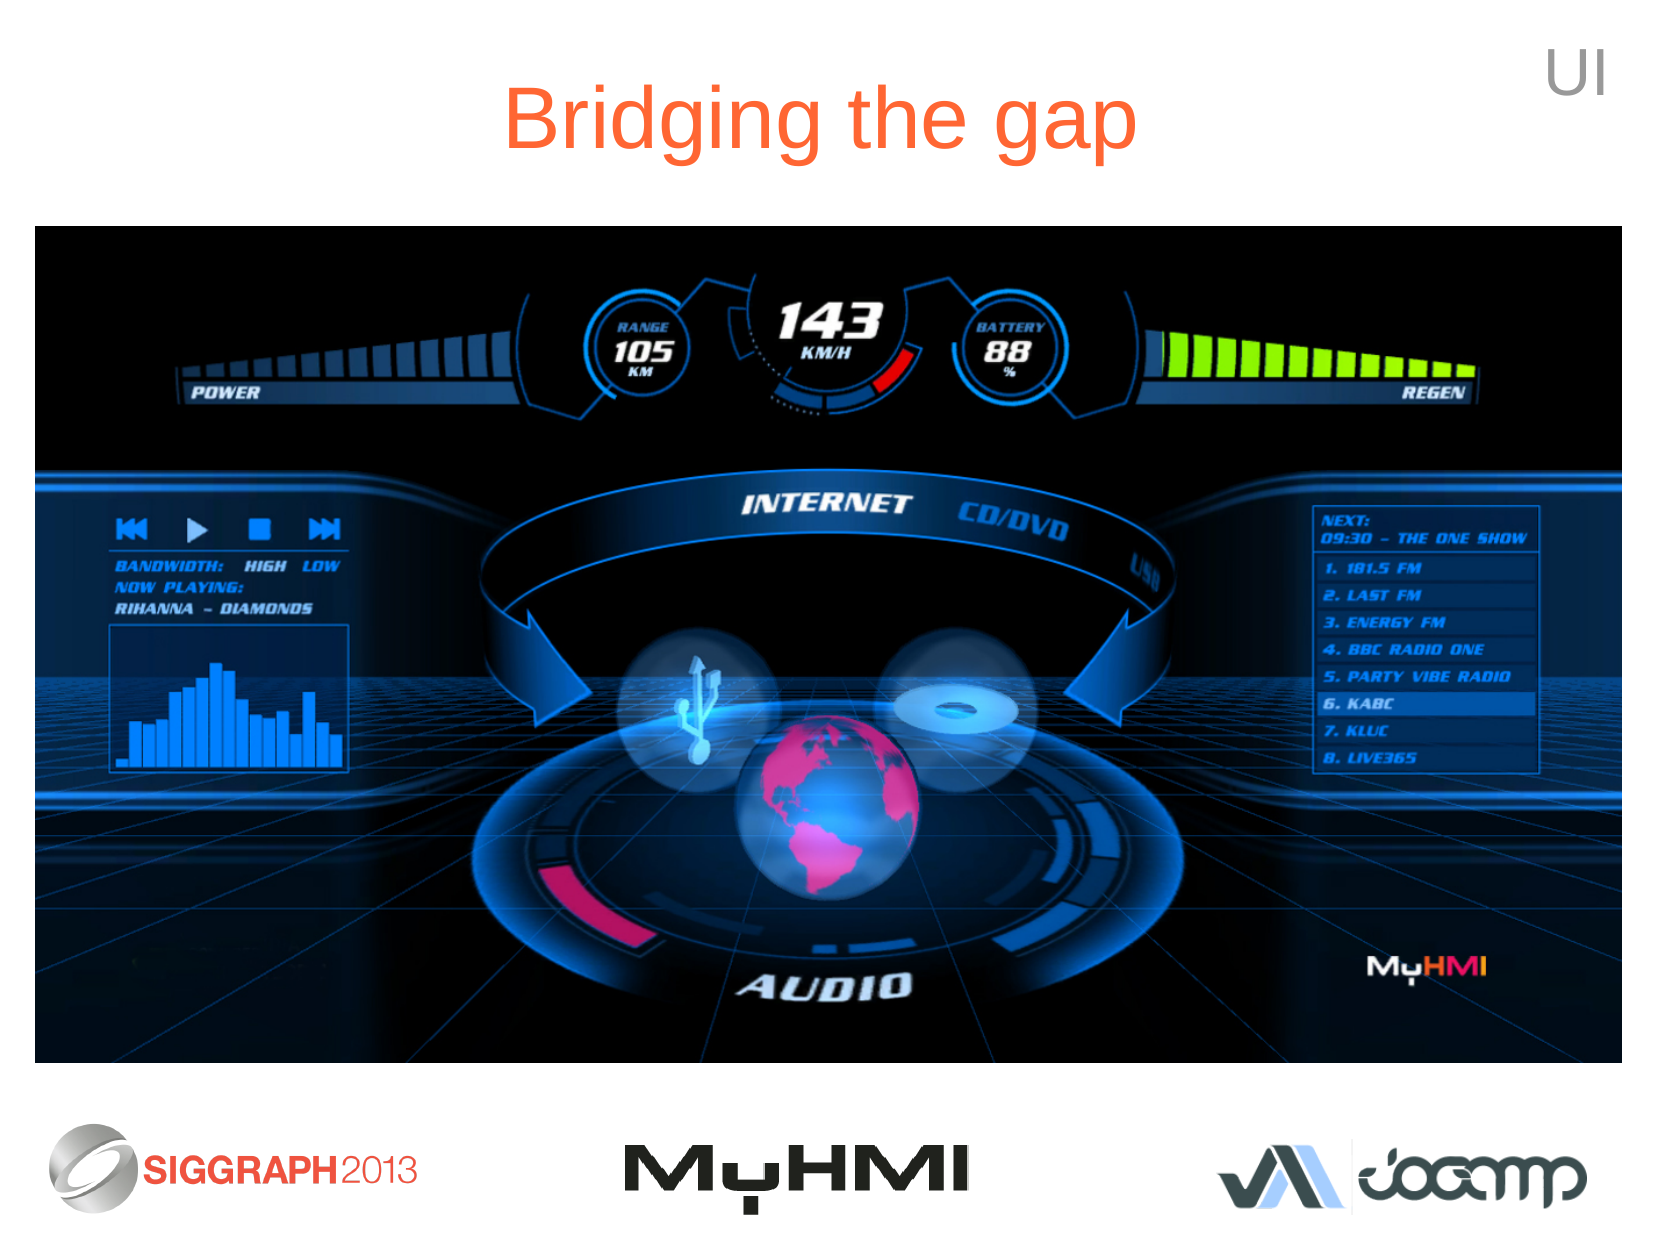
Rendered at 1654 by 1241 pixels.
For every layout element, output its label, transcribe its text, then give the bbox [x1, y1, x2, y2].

title Bridging the gap [68, 49, 1576, 188]
picture [35, 226, 1622, 1063]
picture [625, 1145, 969, 1215]
picture [45, 1122, 421, 1215]
picture [1215, 1139, 1587, 1215]
text_box UI [1529, 27, 1642, 132]
